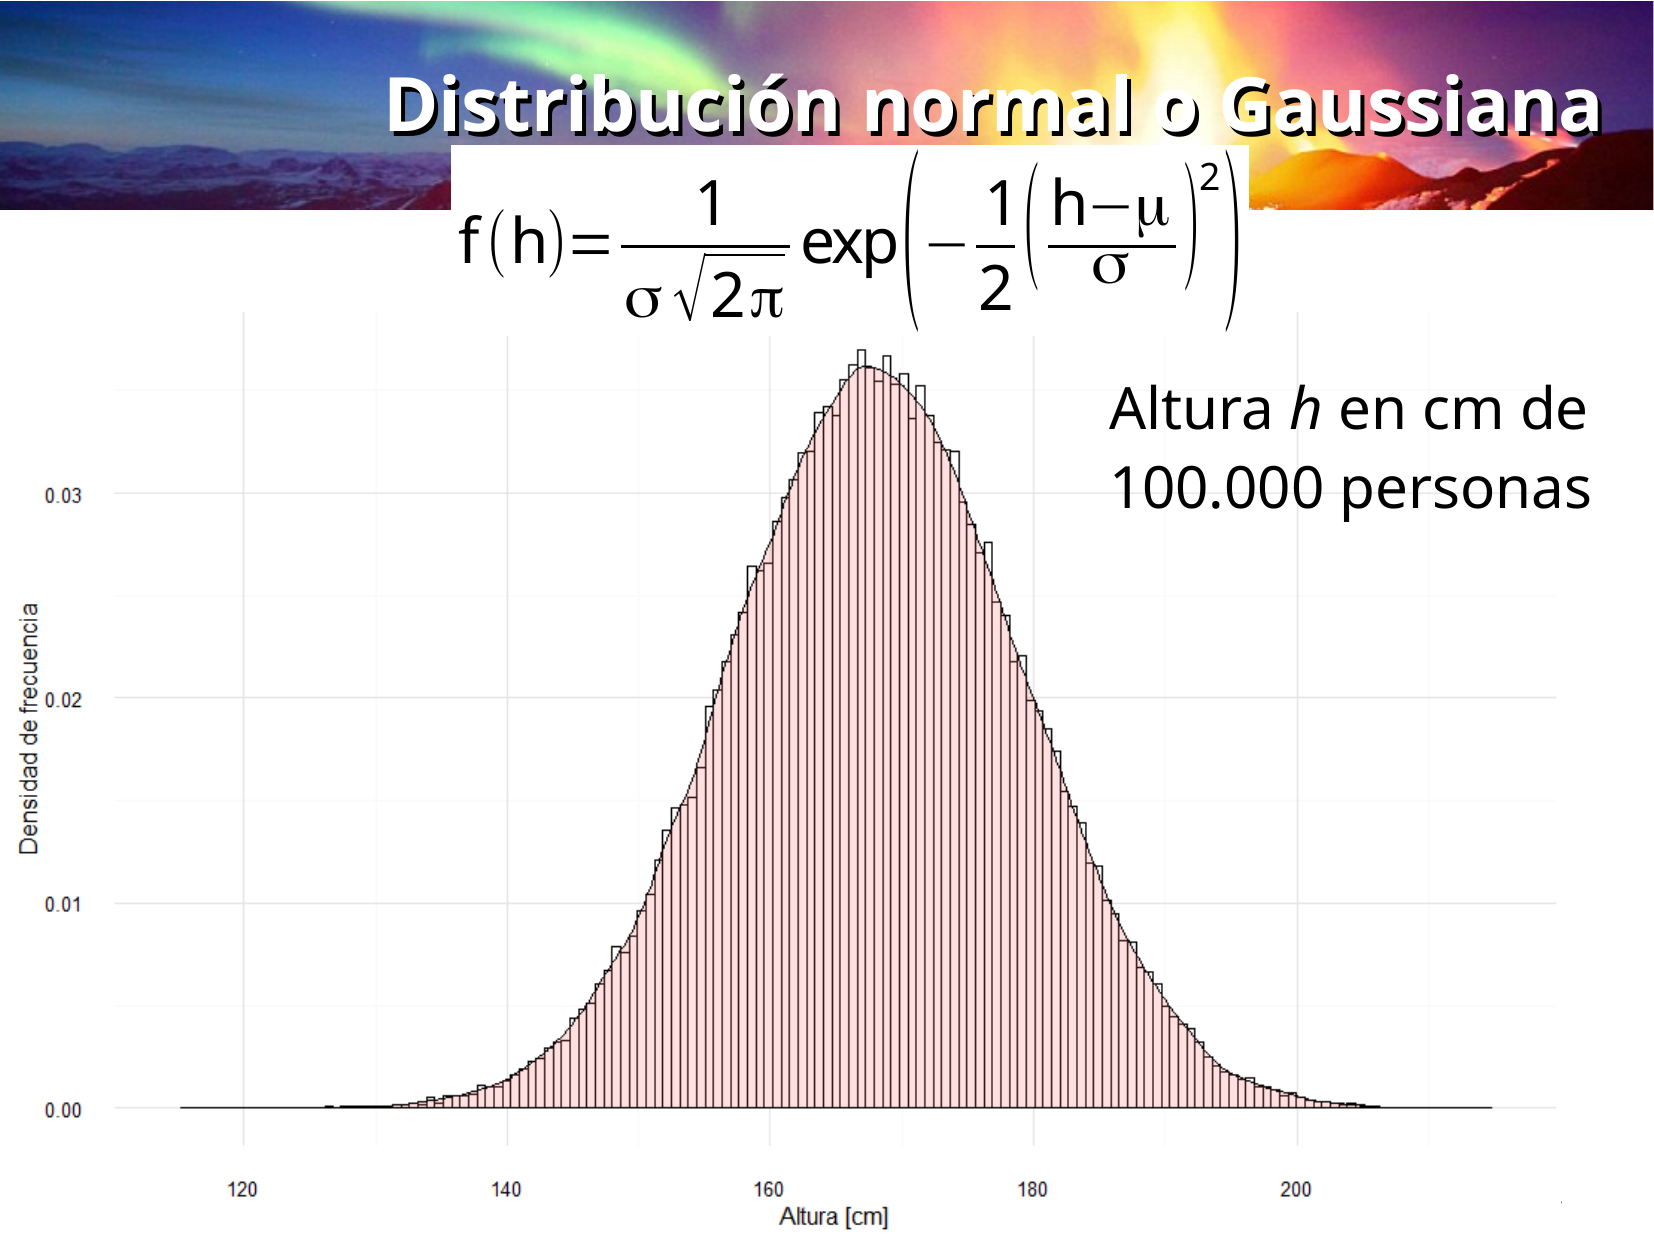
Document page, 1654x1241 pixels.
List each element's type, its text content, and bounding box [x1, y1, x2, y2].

title Distribución normal o Gaussiana [45, 15, 1606, 191]
picture [9, 254, 1561, 1240]
picture [0, 1, 1654, 210]
text_box Altura h en cm de 100.000 personas [1094, 360, 1636, 517]
chart [450, 145, 1250, 336]
